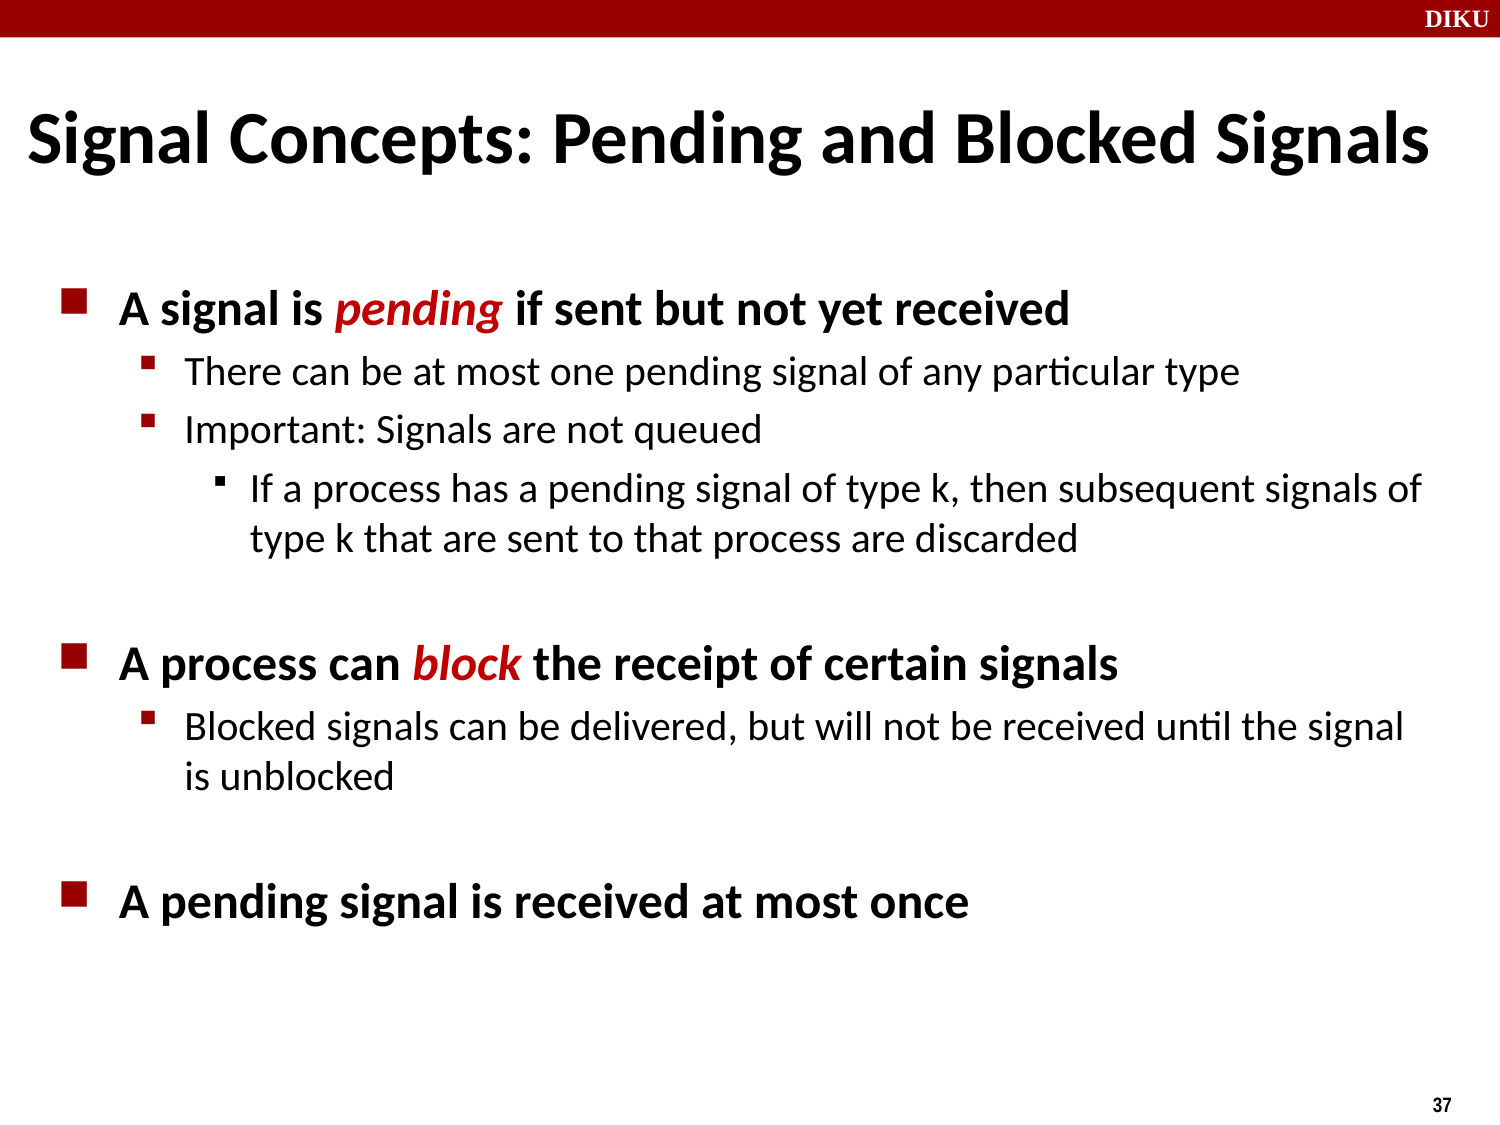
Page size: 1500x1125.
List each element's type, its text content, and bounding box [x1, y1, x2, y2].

text_box A signal is pending if sent but not yet received There can be at most one pending signal of any particular type Important: Signals are not queued If a process has a pending signal of type k, then subsequent signals of type k that are sent to that process are discarded A process can block the receipt of certain signals Blocked signals can be delivered, but will not be received until the signal is unblocked A pending signal is received at most once [47, 267, 1450, 1025]
text_box Signal Concepts: Pending and Blocked Signals [12, 71, 1475, 197]
